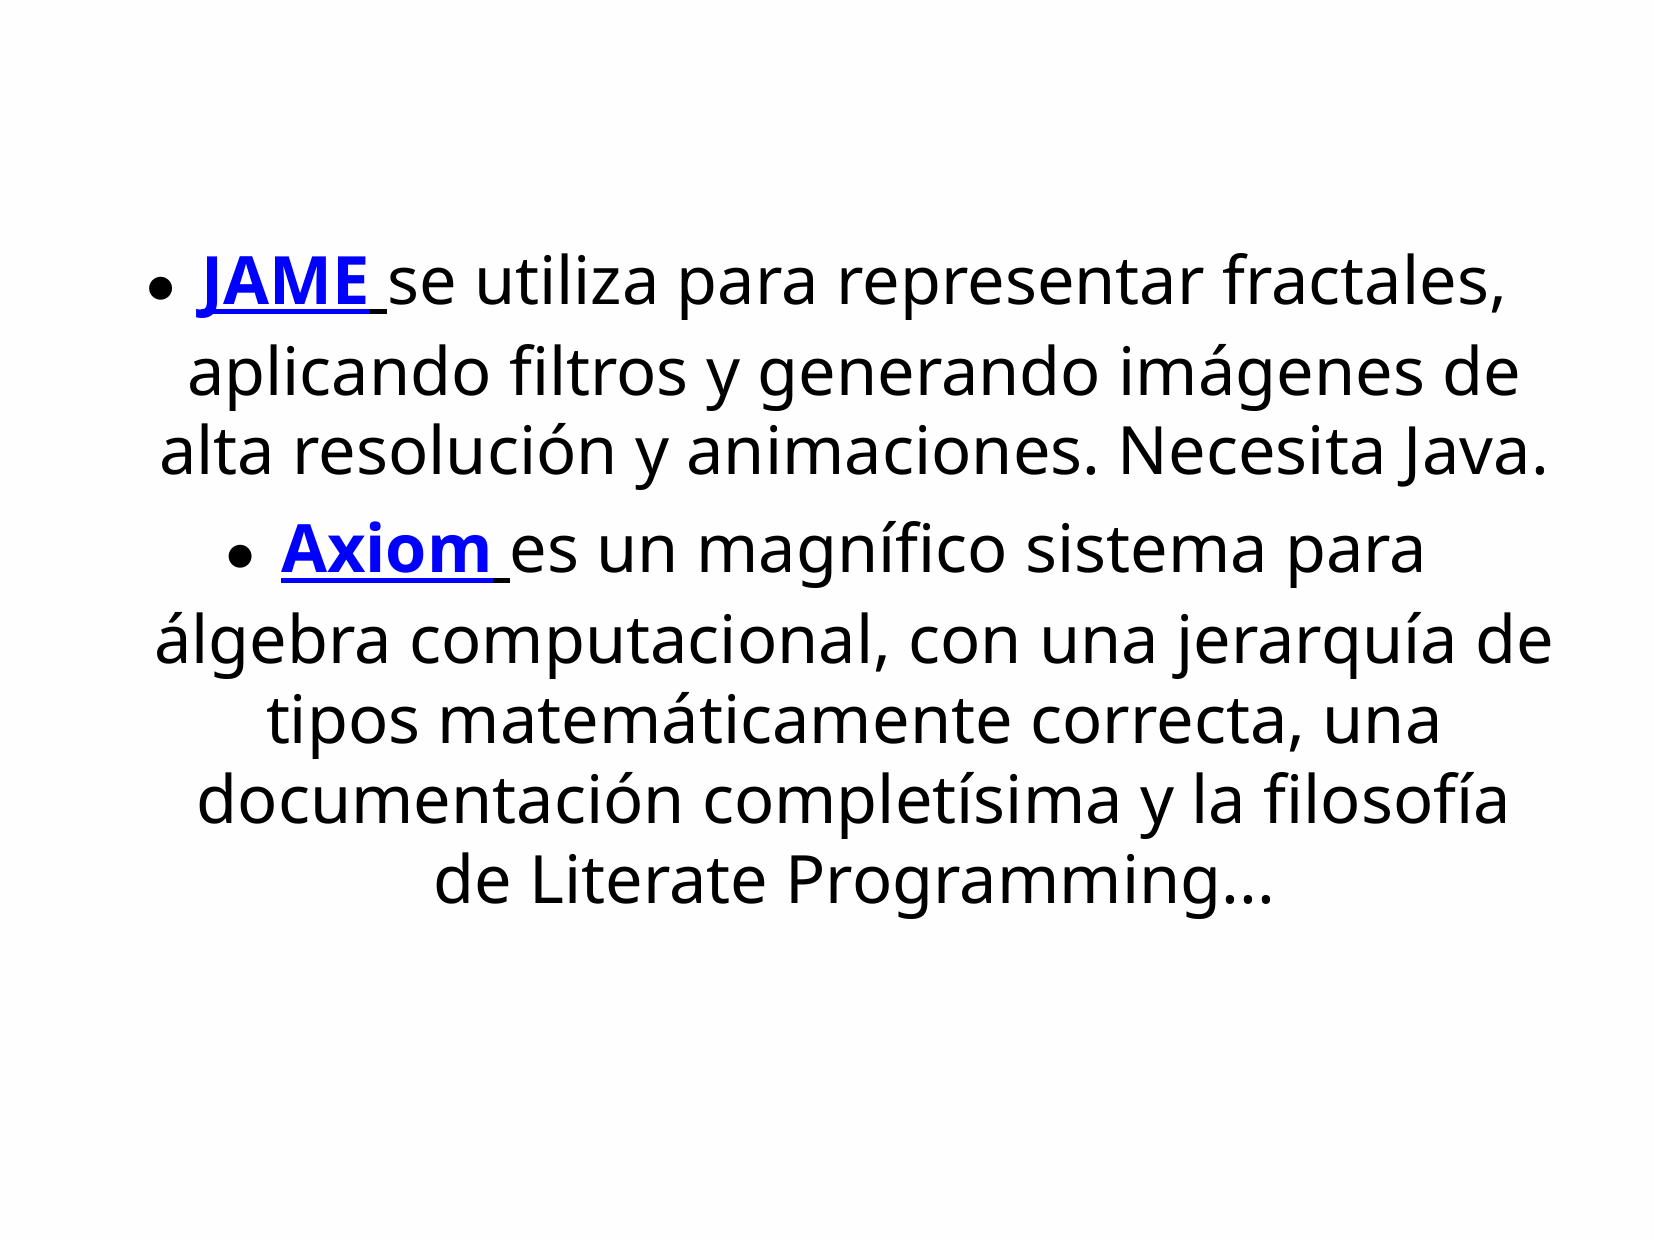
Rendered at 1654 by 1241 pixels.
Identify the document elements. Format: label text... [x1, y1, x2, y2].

list JAME se utiliza para representar fractales, aplicando filtros y generando imágenes de alta resolución y animaciones. Necesita Java. Axiom es un magnífico sistema para álgebra computacional, con una jerarquía de tipos matemáticamente correcta, una documentación completísima y la filosofía de Literate Programming... [82, 106, 1571, 1146]
